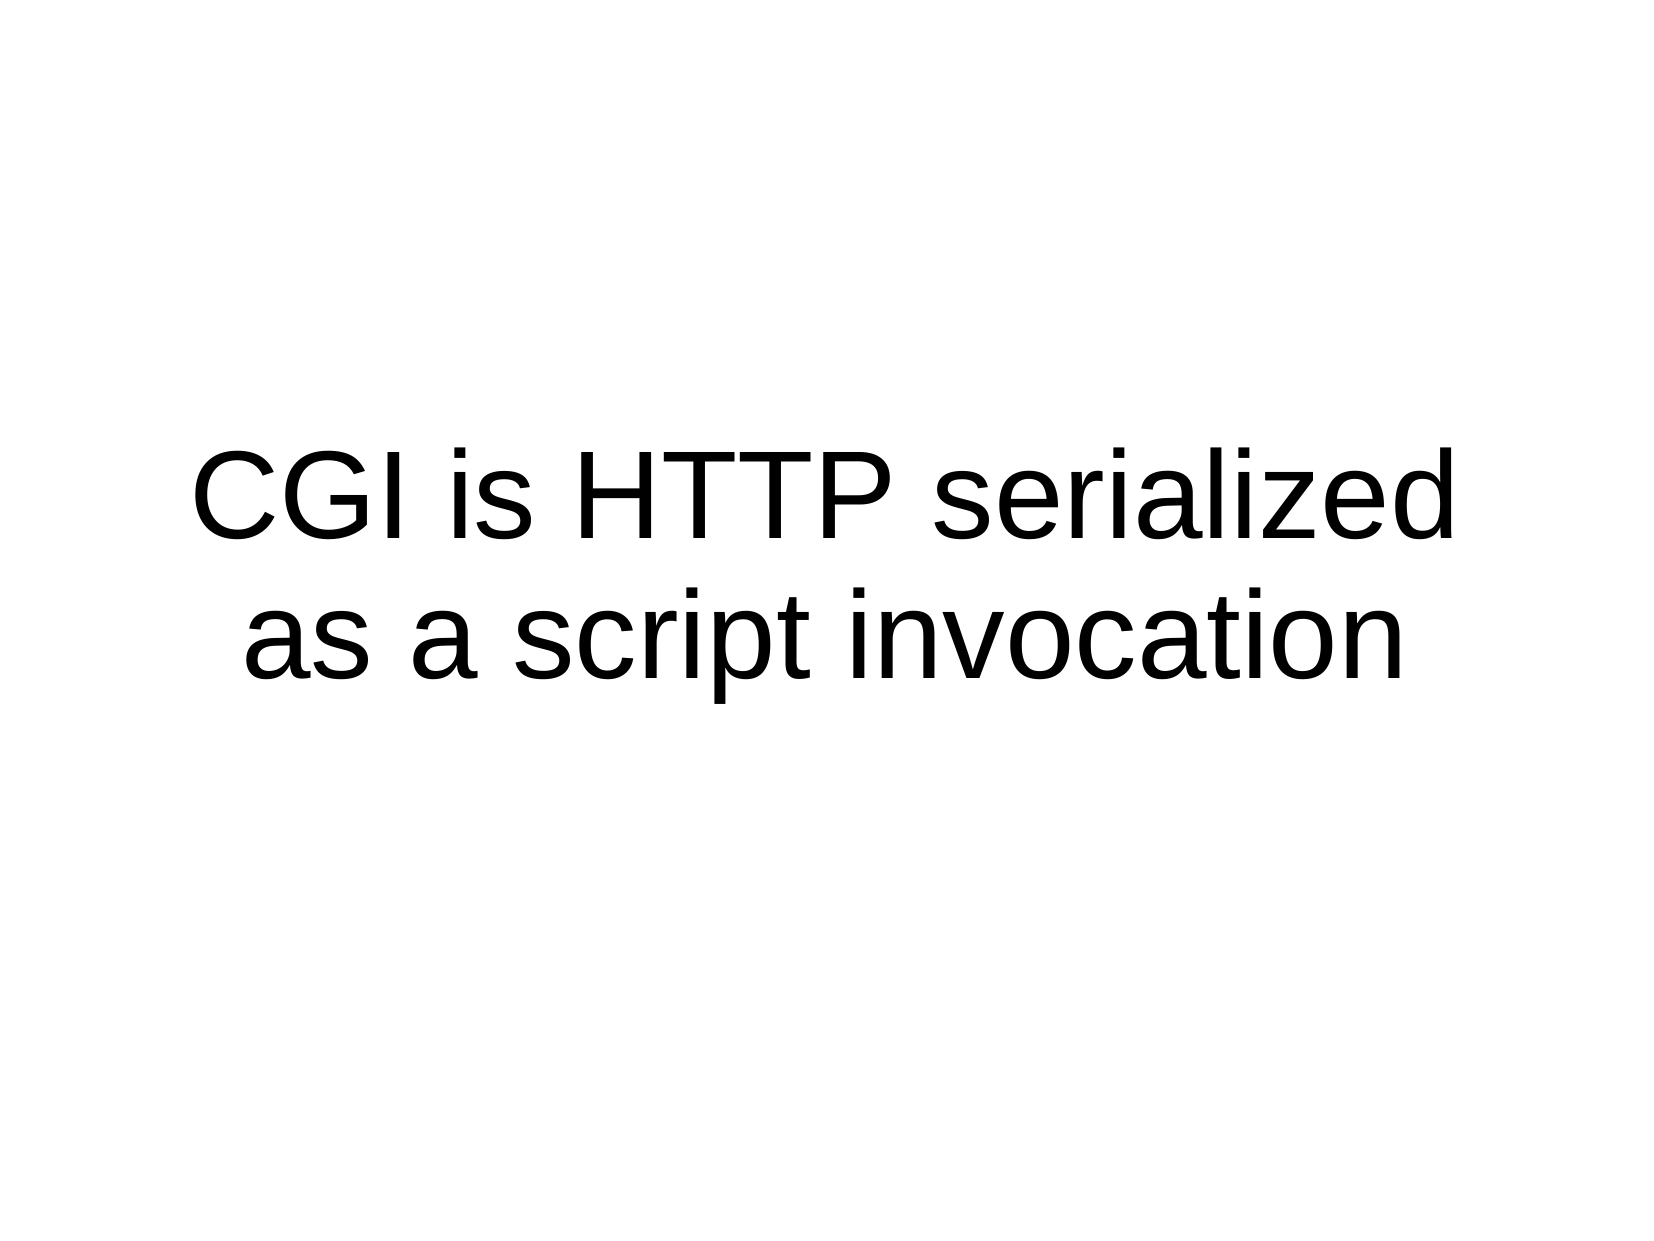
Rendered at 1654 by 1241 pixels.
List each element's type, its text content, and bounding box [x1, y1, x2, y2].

text_box CGI is HTTP serialized as a script invocation [112, 418, 1538, 713]
